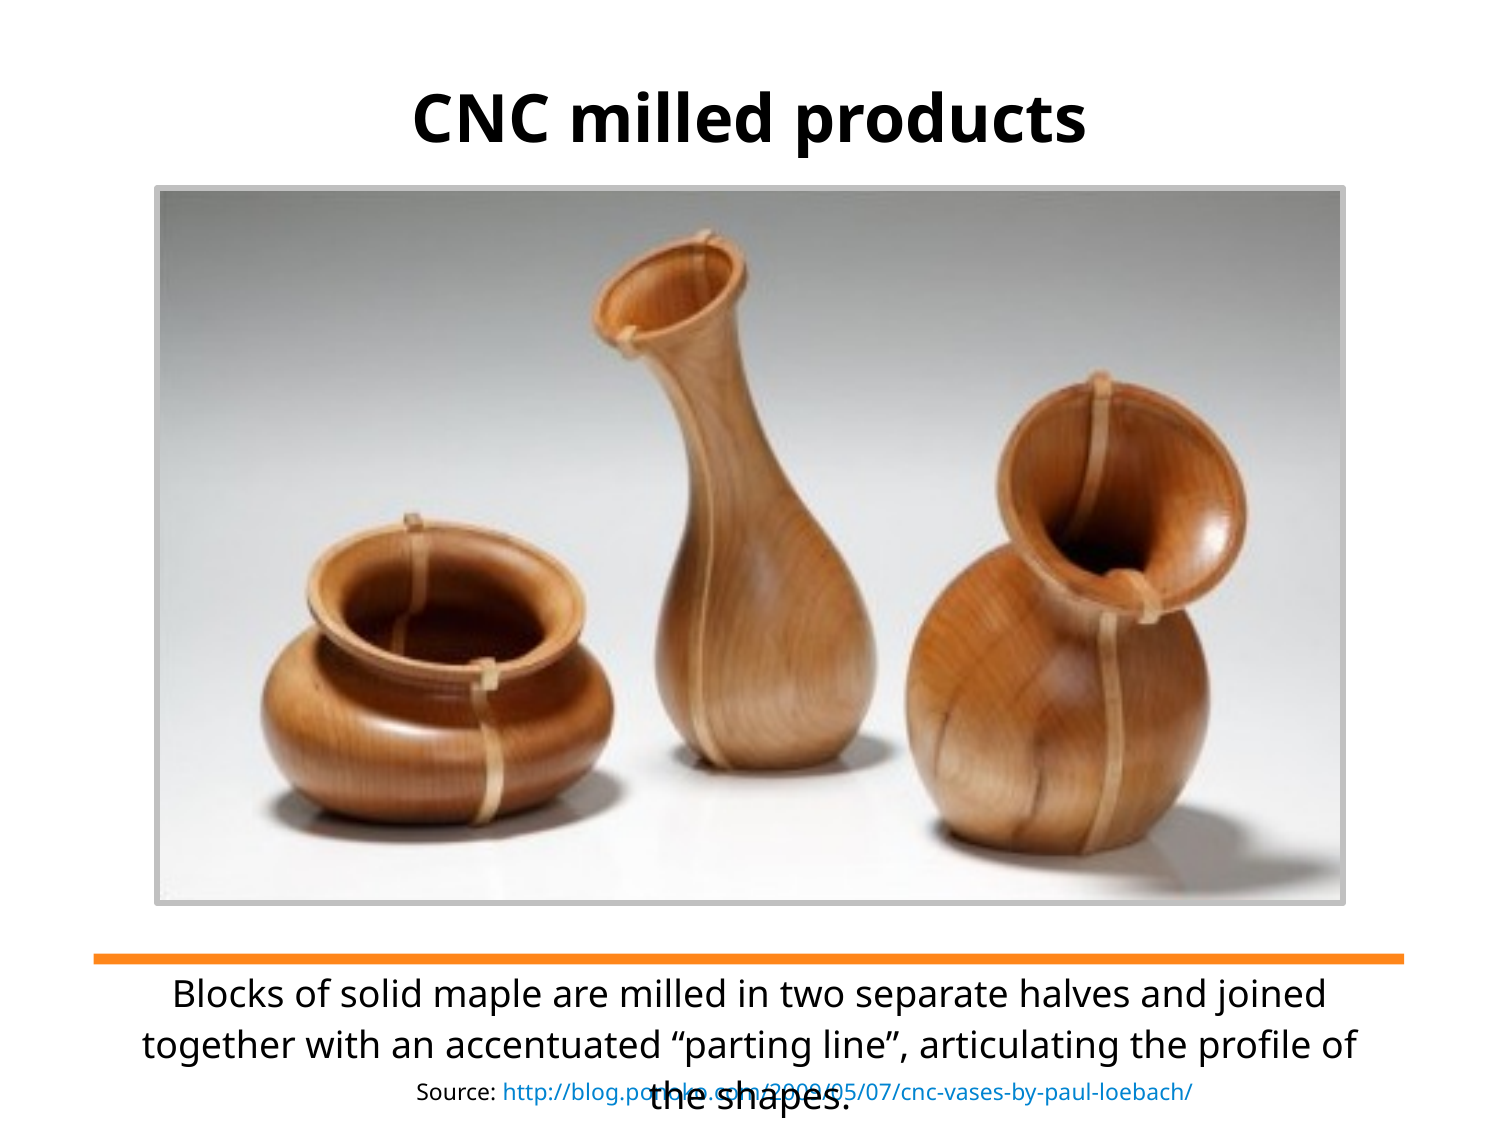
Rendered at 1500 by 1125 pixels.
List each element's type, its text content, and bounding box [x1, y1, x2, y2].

text_box Blocks of solid maple are milled in two separate halves and joined together with an accentuated “parting line”, articulating the profile of the shapes. [113, 960, 1387, 1073]
picture [0, 0, 1500, 1125]
text_box Source: http://blog.ponoko.com/2009/05/07/cnc-vases-by-paul-loebach/ [401, 1073, 1142, 1125]
title CNC milled products [75, 44, 1426, 188]
